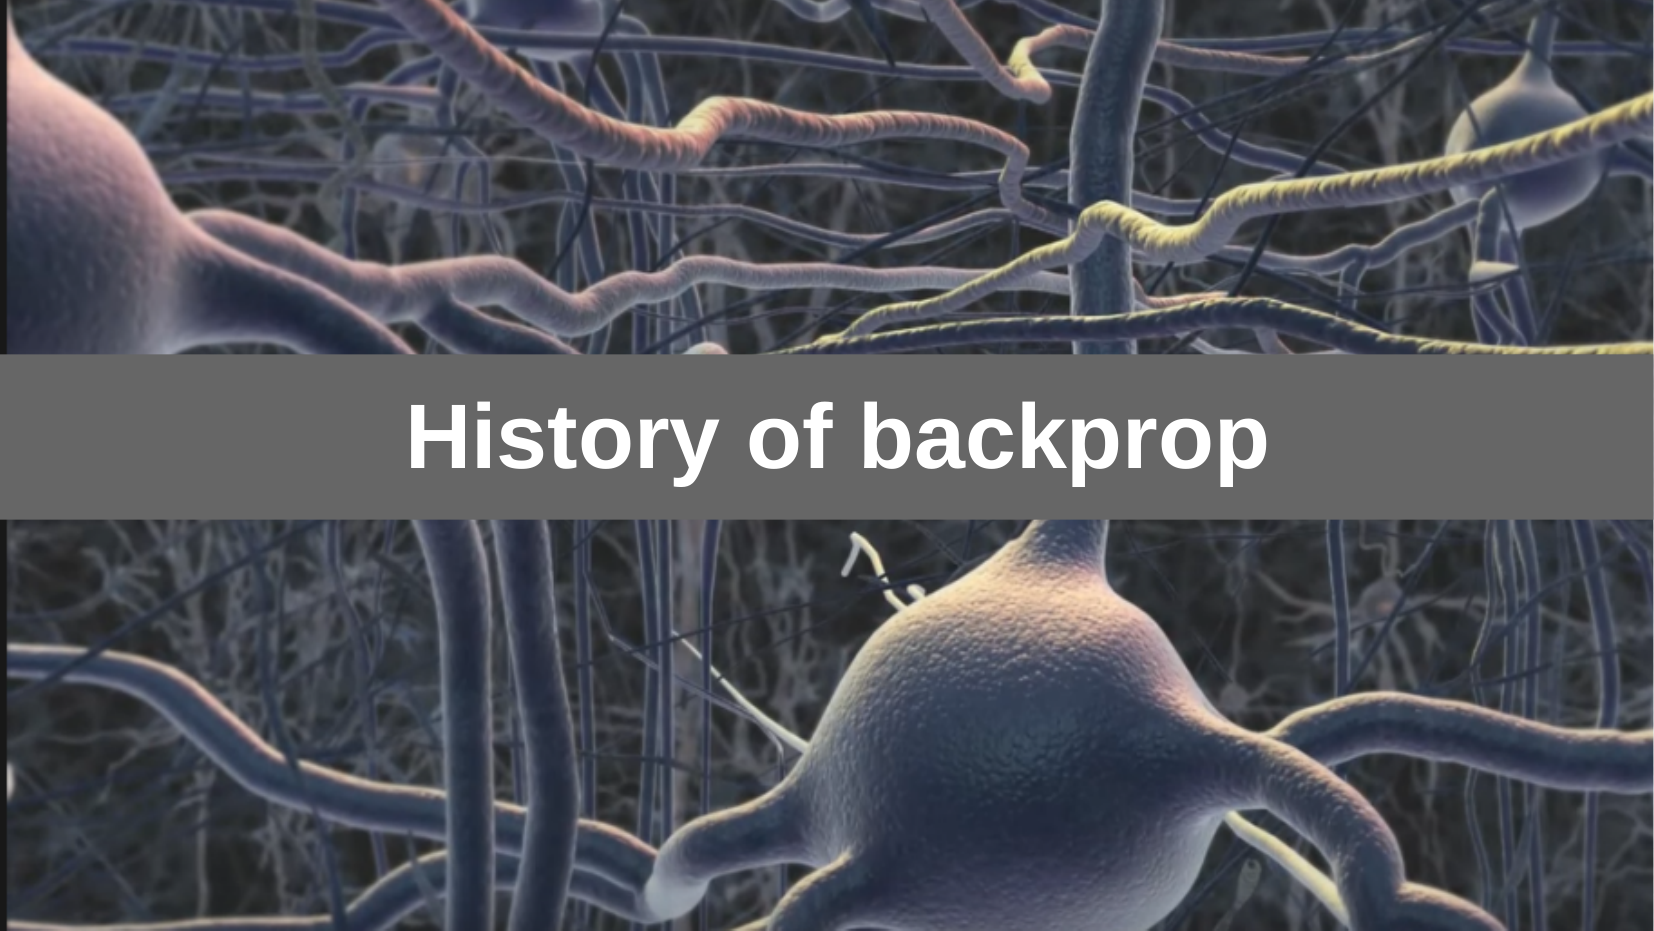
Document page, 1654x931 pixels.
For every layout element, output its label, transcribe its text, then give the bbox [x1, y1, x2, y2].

picture [0, 0, 1654, 354]
picture [0, 520, 1654, 931]
title History of backprop [0, 354, 1654, 520]
